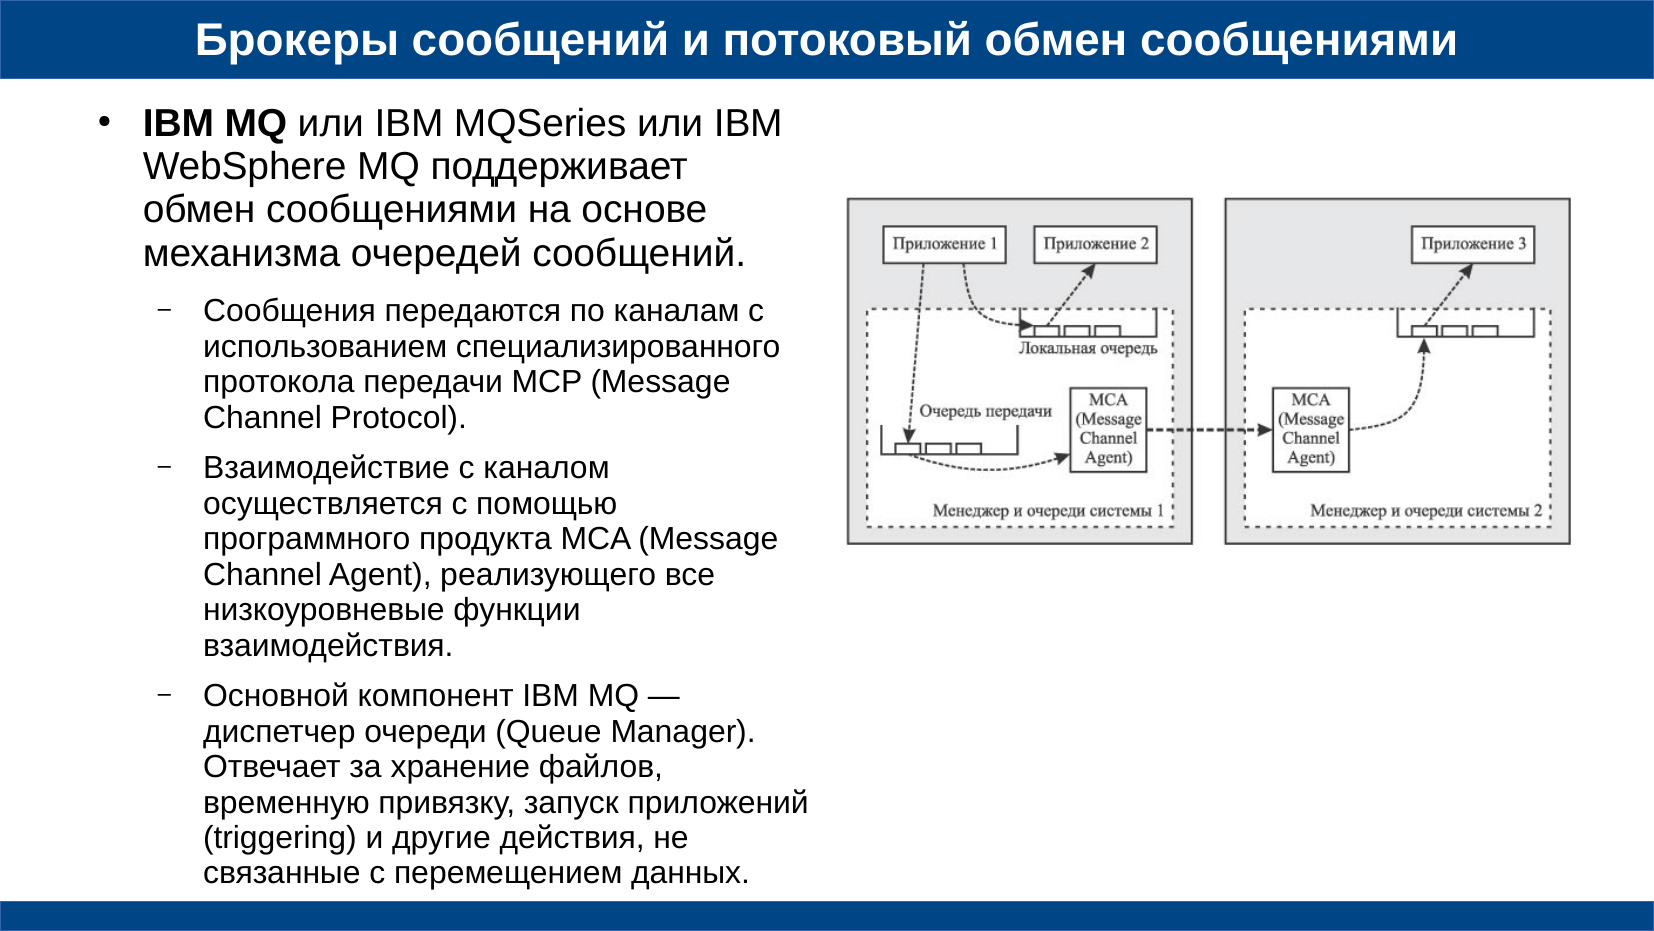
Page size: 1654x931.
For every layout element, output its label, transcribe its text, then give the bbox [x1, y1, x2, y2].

title Брокеры сообщений и потоковый обмен сообщениями [0, 0, 1654, 79]
list IBM MQ или IBM MQSeries или IBM WebSphere MQ поддерживает обмен сообщениями на основе механизма очередей сообщений. Сообщения передаются по каналам с использованием специализированного протокола передачи МСP (Message Channel Protocol). Взаимодействие с каналом осуществляется с помощью программного продукта MCA (Message Channel Agent), реализующего все низкоуровневые функции взаимодействия. Основной компонент IBM MQ — диспетчер очереди (Queue Manager). Отвечает за хранение файлов, временную привязку, запуск приложений (triggering) и другие действия, не связанные с перемещением данных. [82, 101, 809, 901]
picture [845, 160, 1572, 581]
